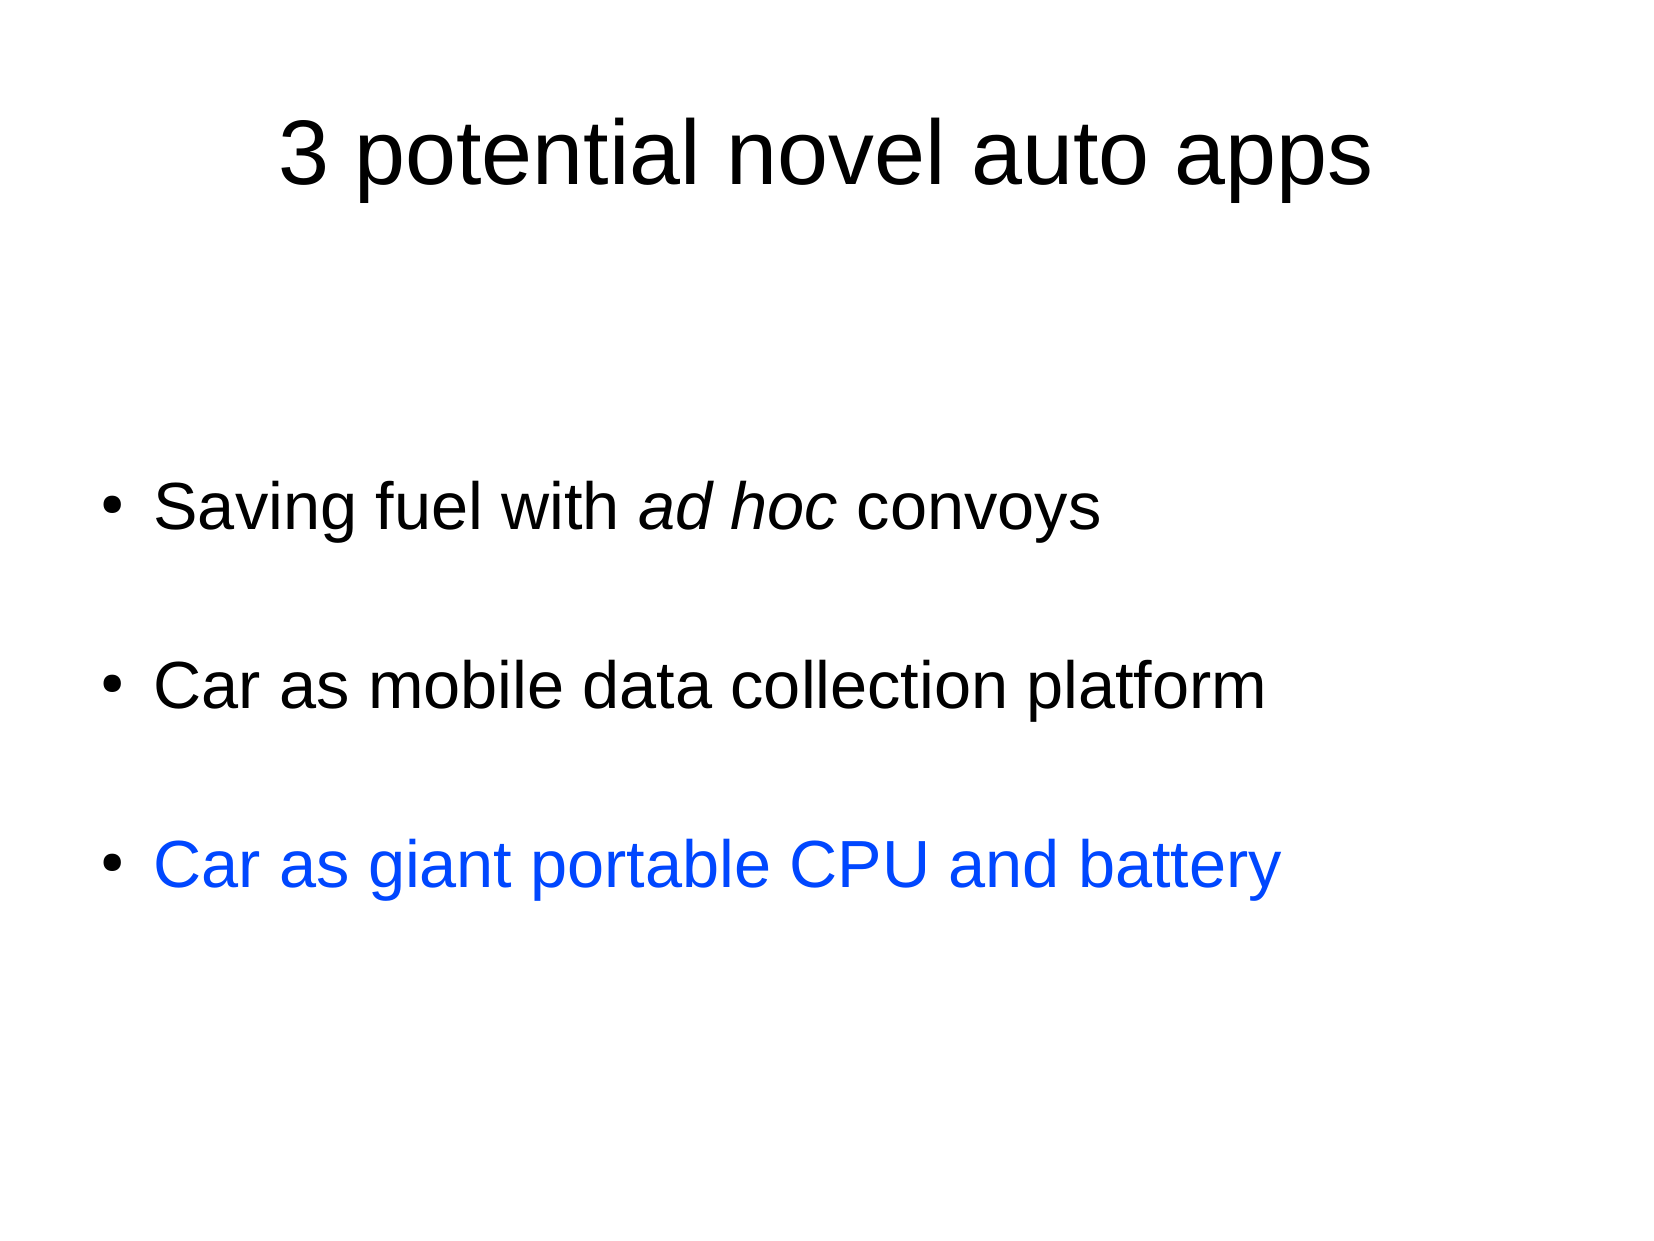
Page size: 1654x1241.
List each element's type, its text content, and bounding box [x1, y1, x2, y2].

list Saving fuel with ad hoc convoys Car as mobile data collection platform Car as giant portable CPU and battery [82, 290, 1571, 1109]
title 3 potential novel auto apps [82, 49, 1571, 257]
